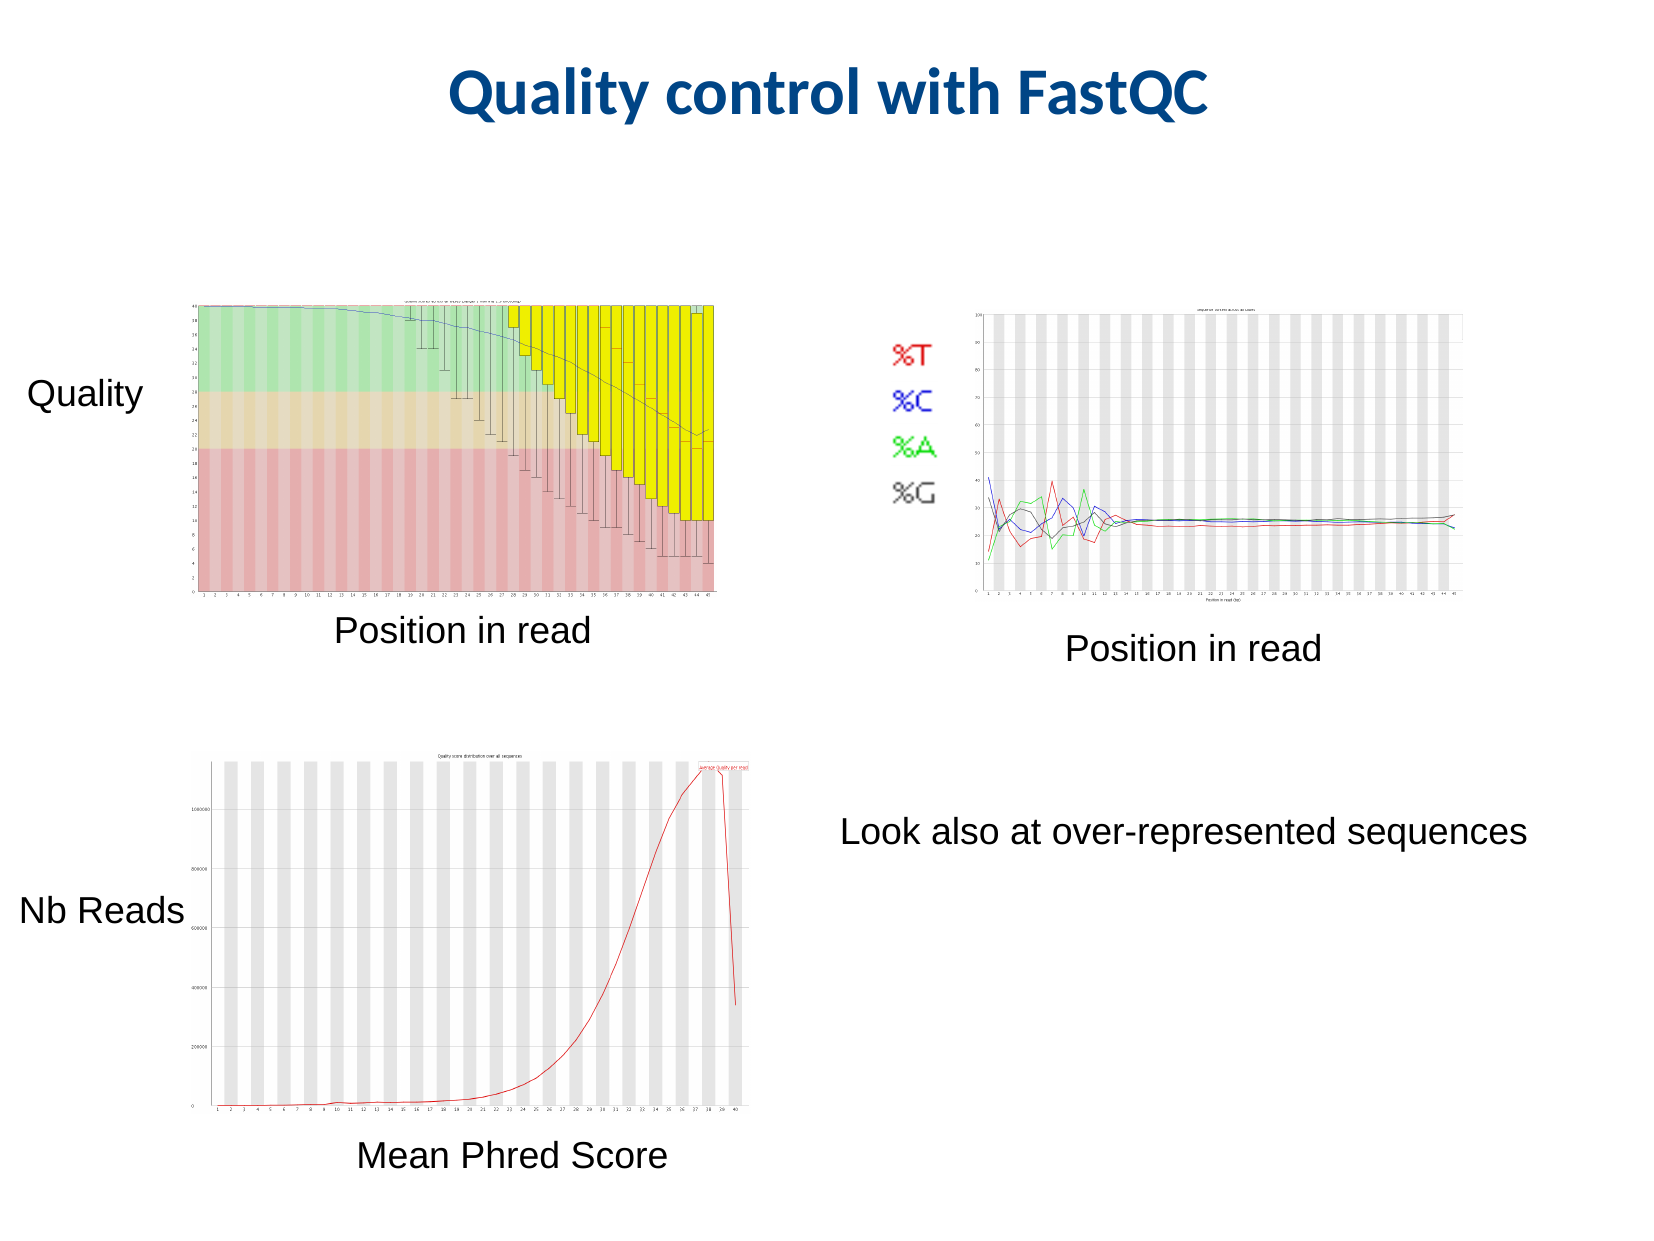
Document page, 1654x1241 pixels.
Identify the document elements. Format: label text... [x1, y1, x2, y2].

picture [191, 751, 751, 1114]
picture [191, 301, 717, 598]
text_box Quality [12, 365, 159, 423]
picture [975, 309, 1463, 602]
text_box Mean Phred Score [341, 1126, 684, 1184]
text_box Look also at over-represented sequences [825, 802, 1543, 944]
picture [891, 339, 938, 508]
text_box Nb Reads [4, 882, 201, 940]
text_box Position in read [319, 601, 607, 659]
text_box Position in read [1050, 619, 1338, 677]
title Quality control with FastQC [85, 18, 1574, 177]
